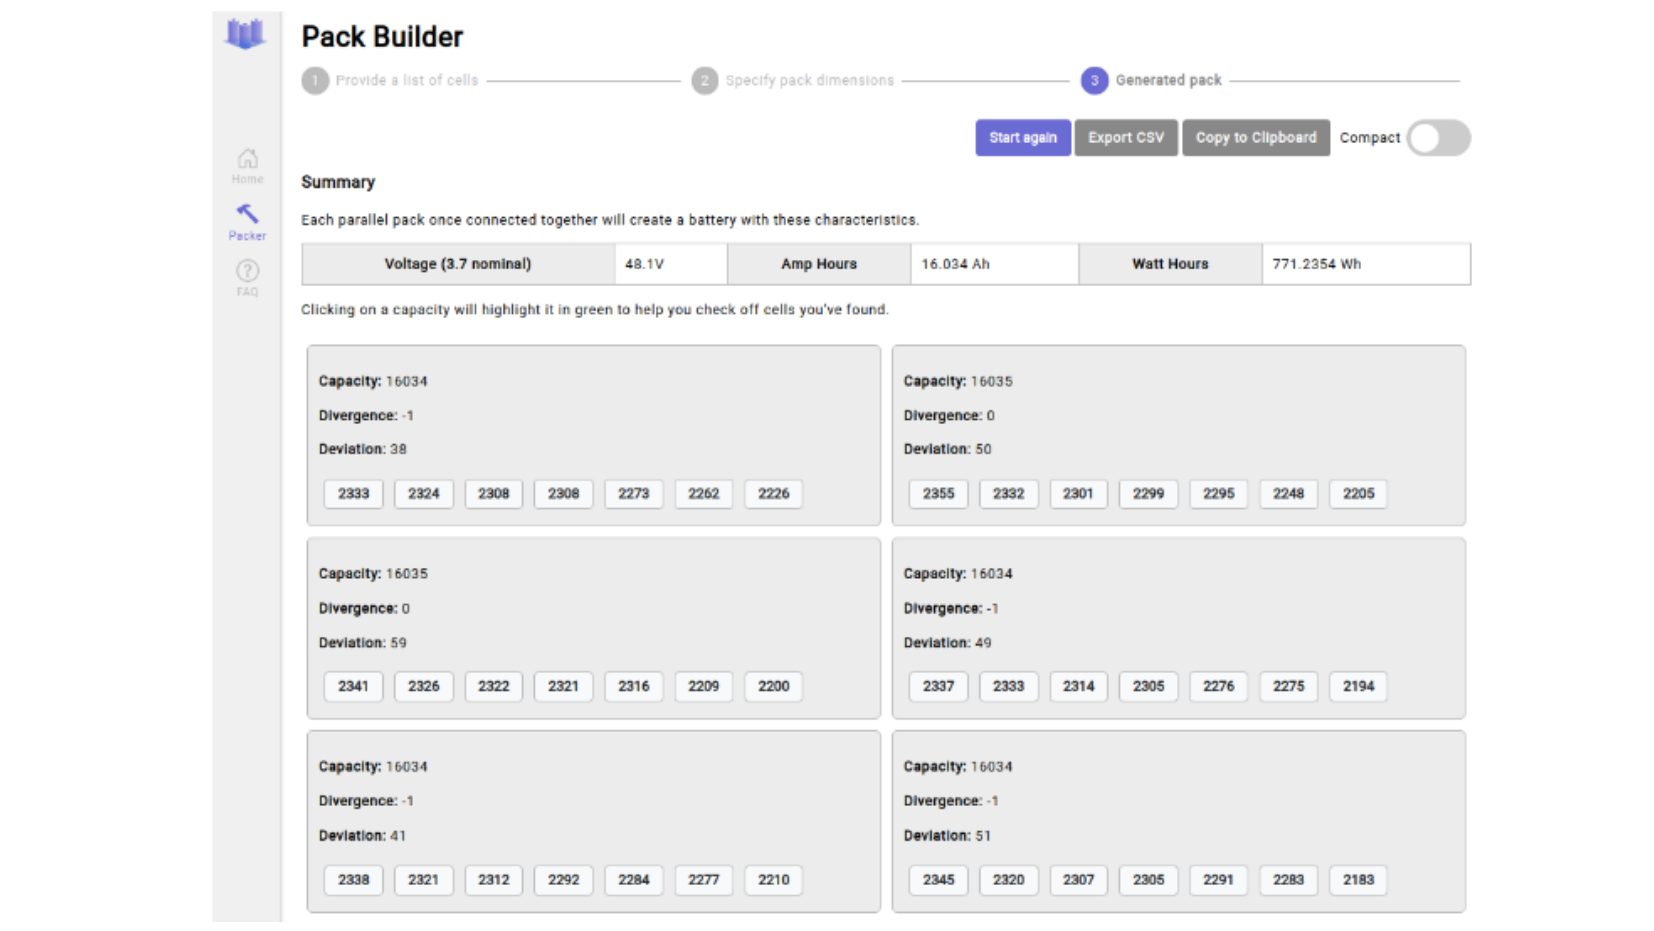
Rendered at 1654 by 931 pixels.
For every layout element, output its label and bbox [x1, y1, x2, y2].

picture [206, 5, 1477, 922]
